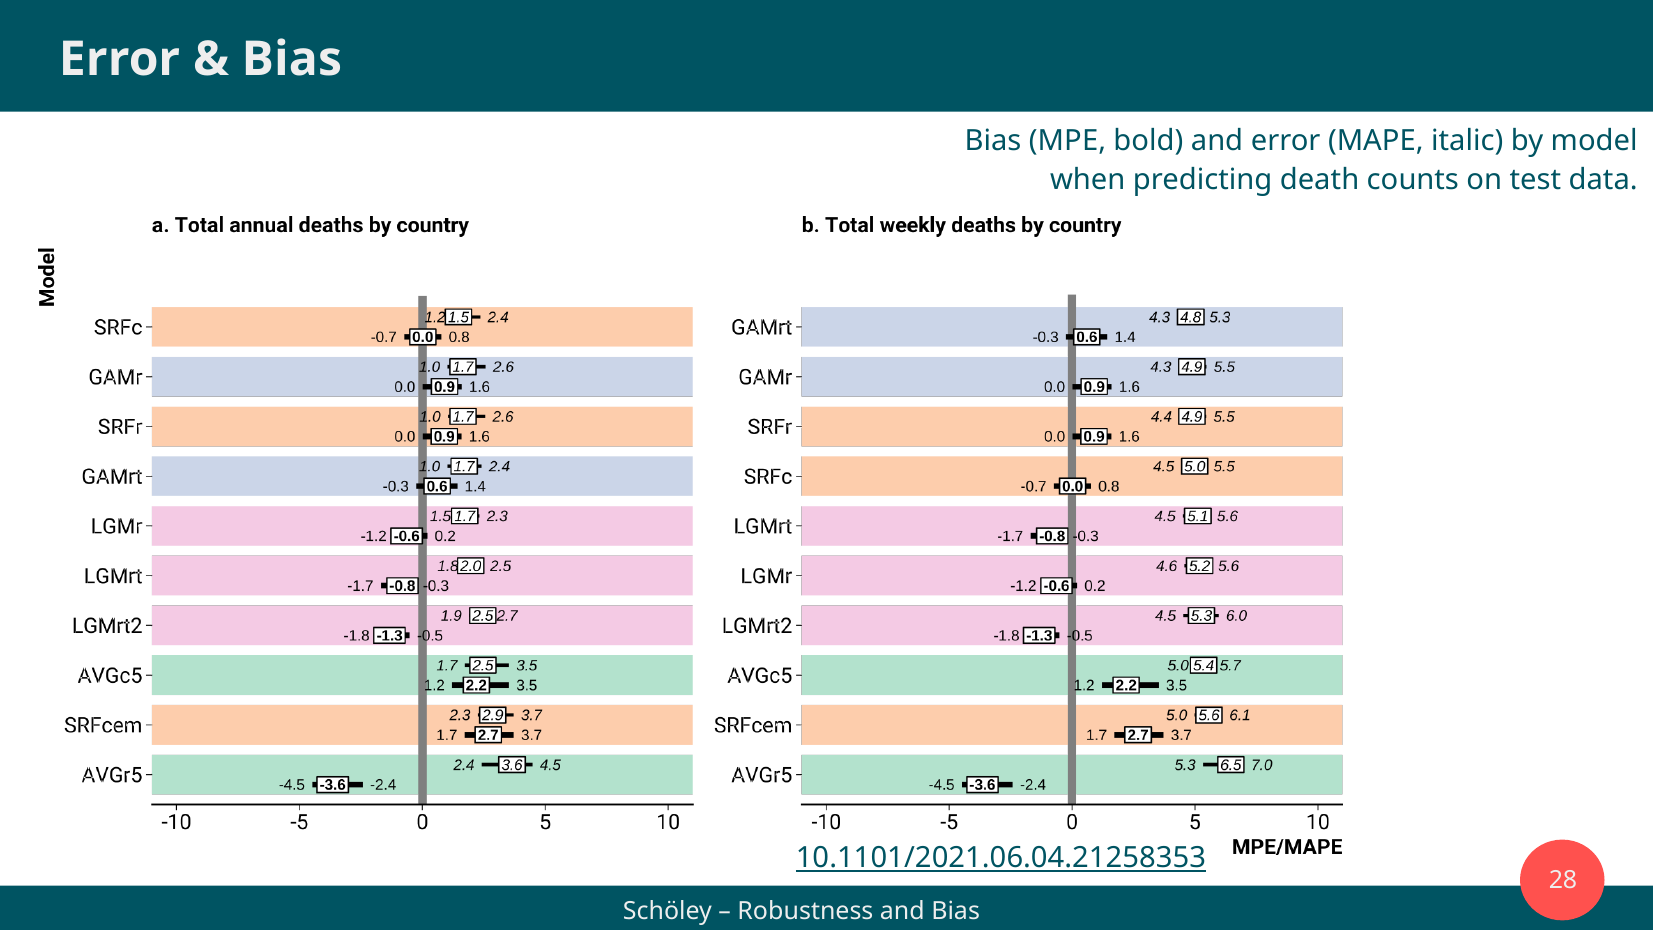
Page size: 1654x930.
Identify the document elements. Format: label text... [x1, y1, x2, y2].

text_box 10.1101/2021.06.04.21258353 [781, 828, 1427, 883]
title Error & Bias [58, 0, 1594, 117]
picture [38, 216, 1343, 856]
text_box Bias (MPE, bold) and error (MAPE, italic) by model when predicting death counts on test data. [945, 111, 1653, 403]
